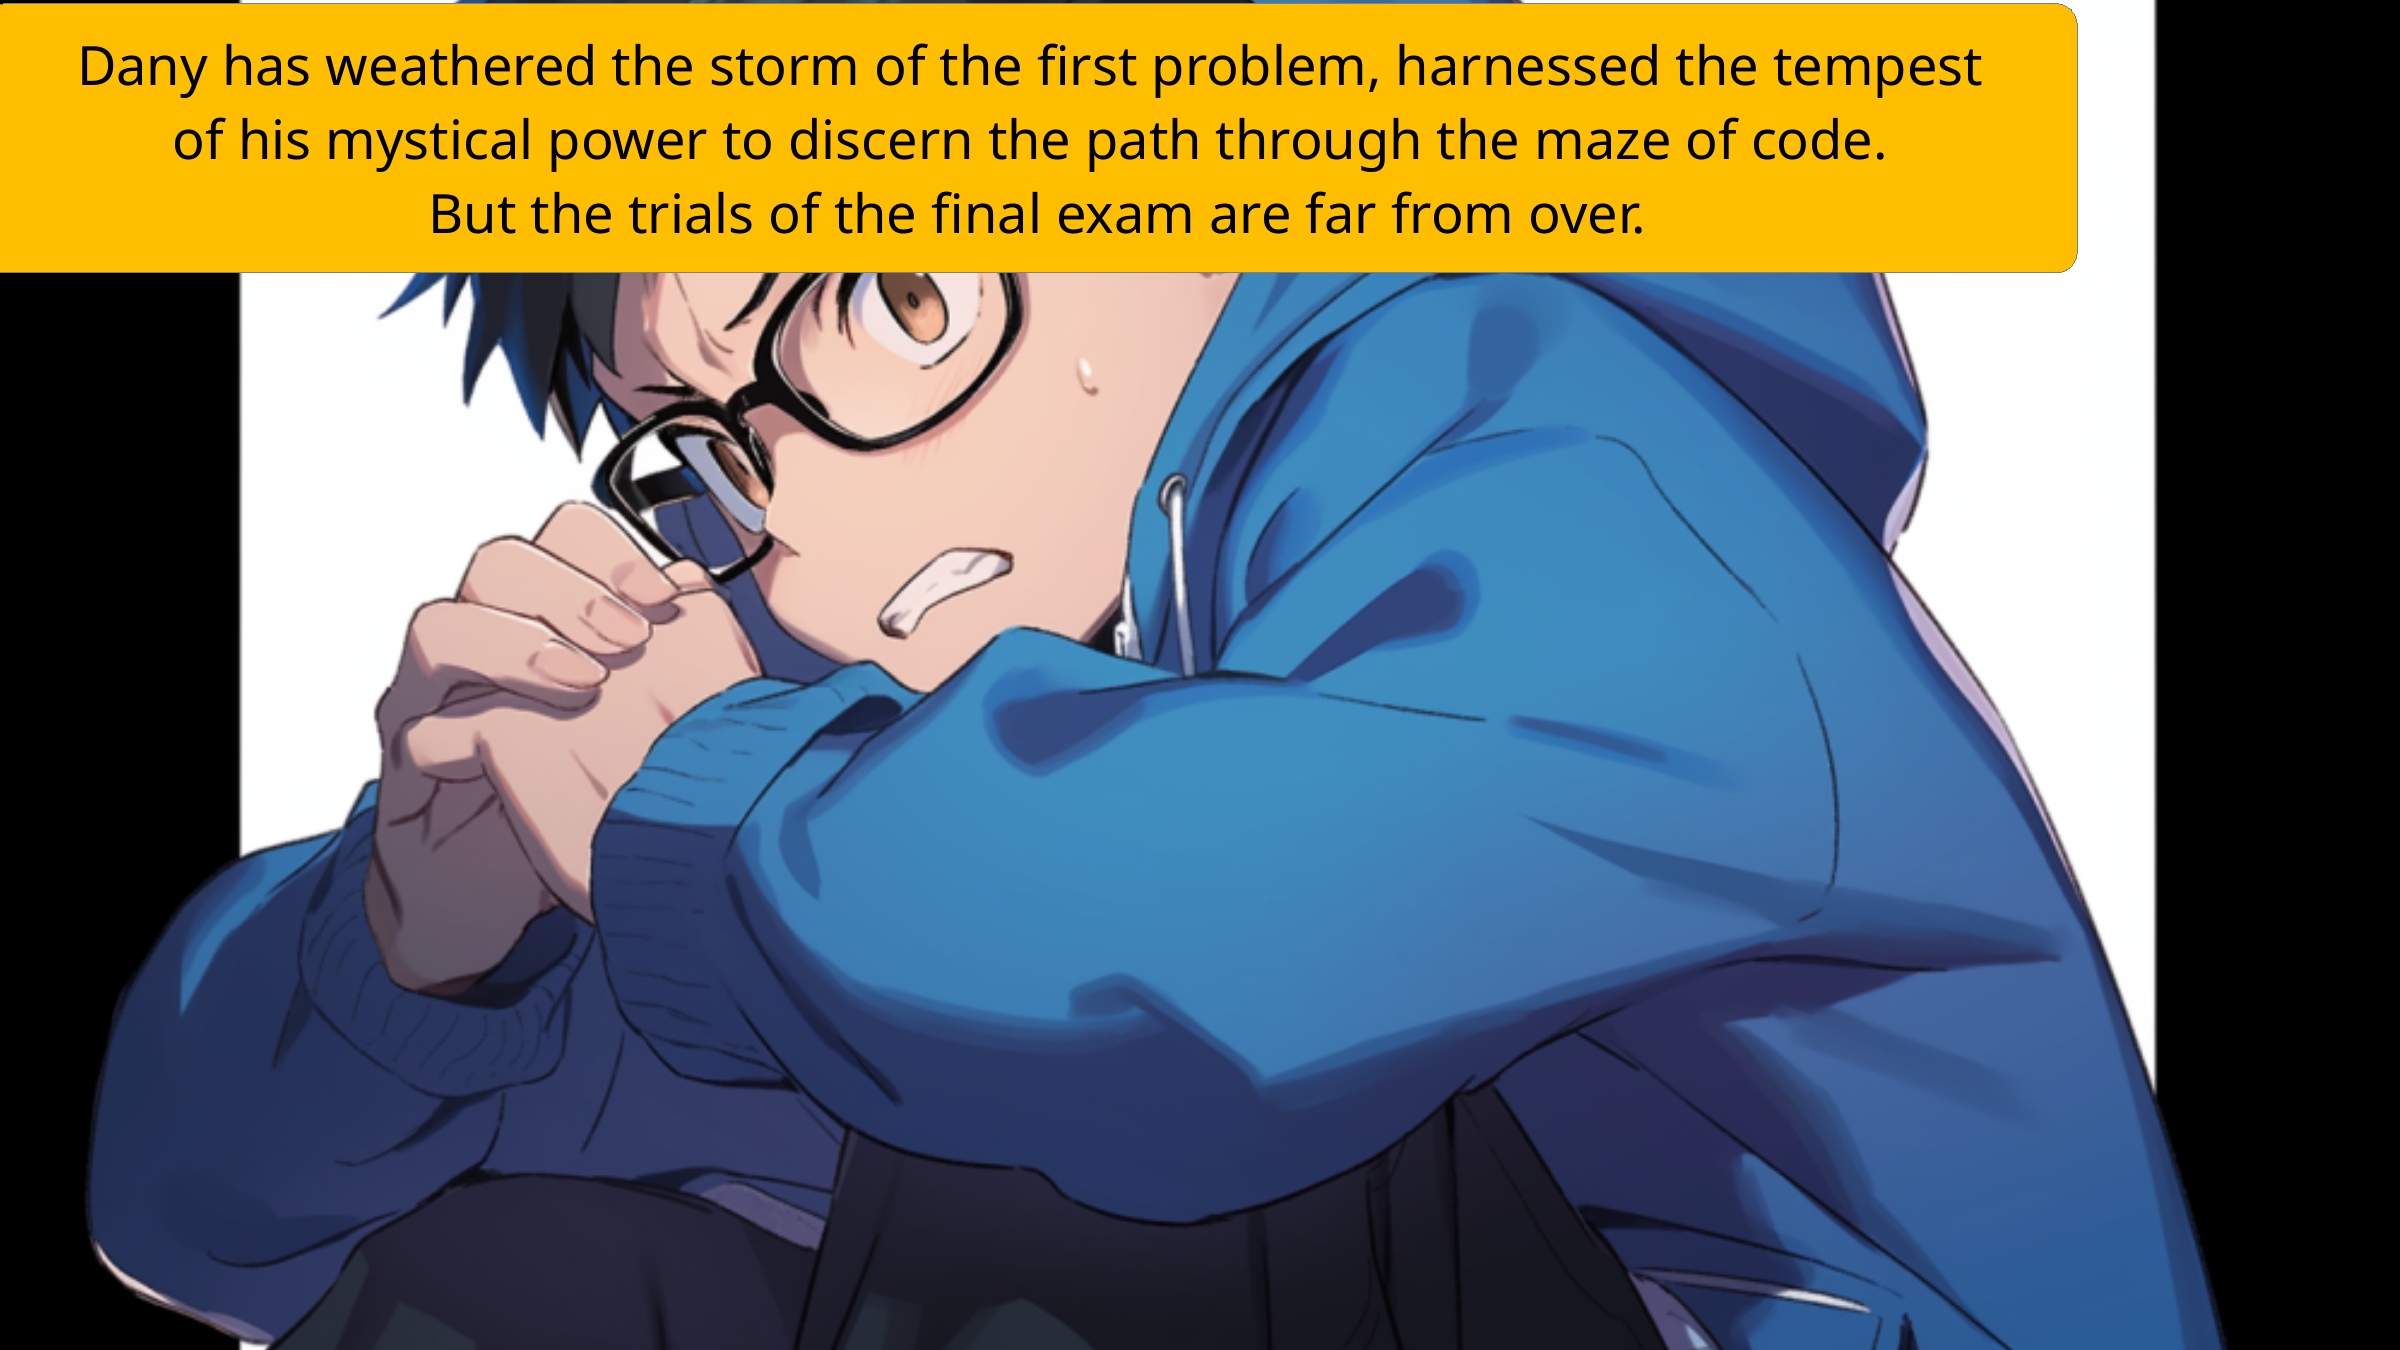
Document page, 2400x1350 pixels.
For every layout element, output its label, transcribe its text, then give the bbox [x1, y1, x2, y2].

picture [0, 0, 2400, 1350]
text_box Dany has weathered the storm of the first problem, harnessed the tempest of his mystical power to discern the path through the maze of code. But the trials of the final exam are far from over. [0, 3, 2078, 273]
